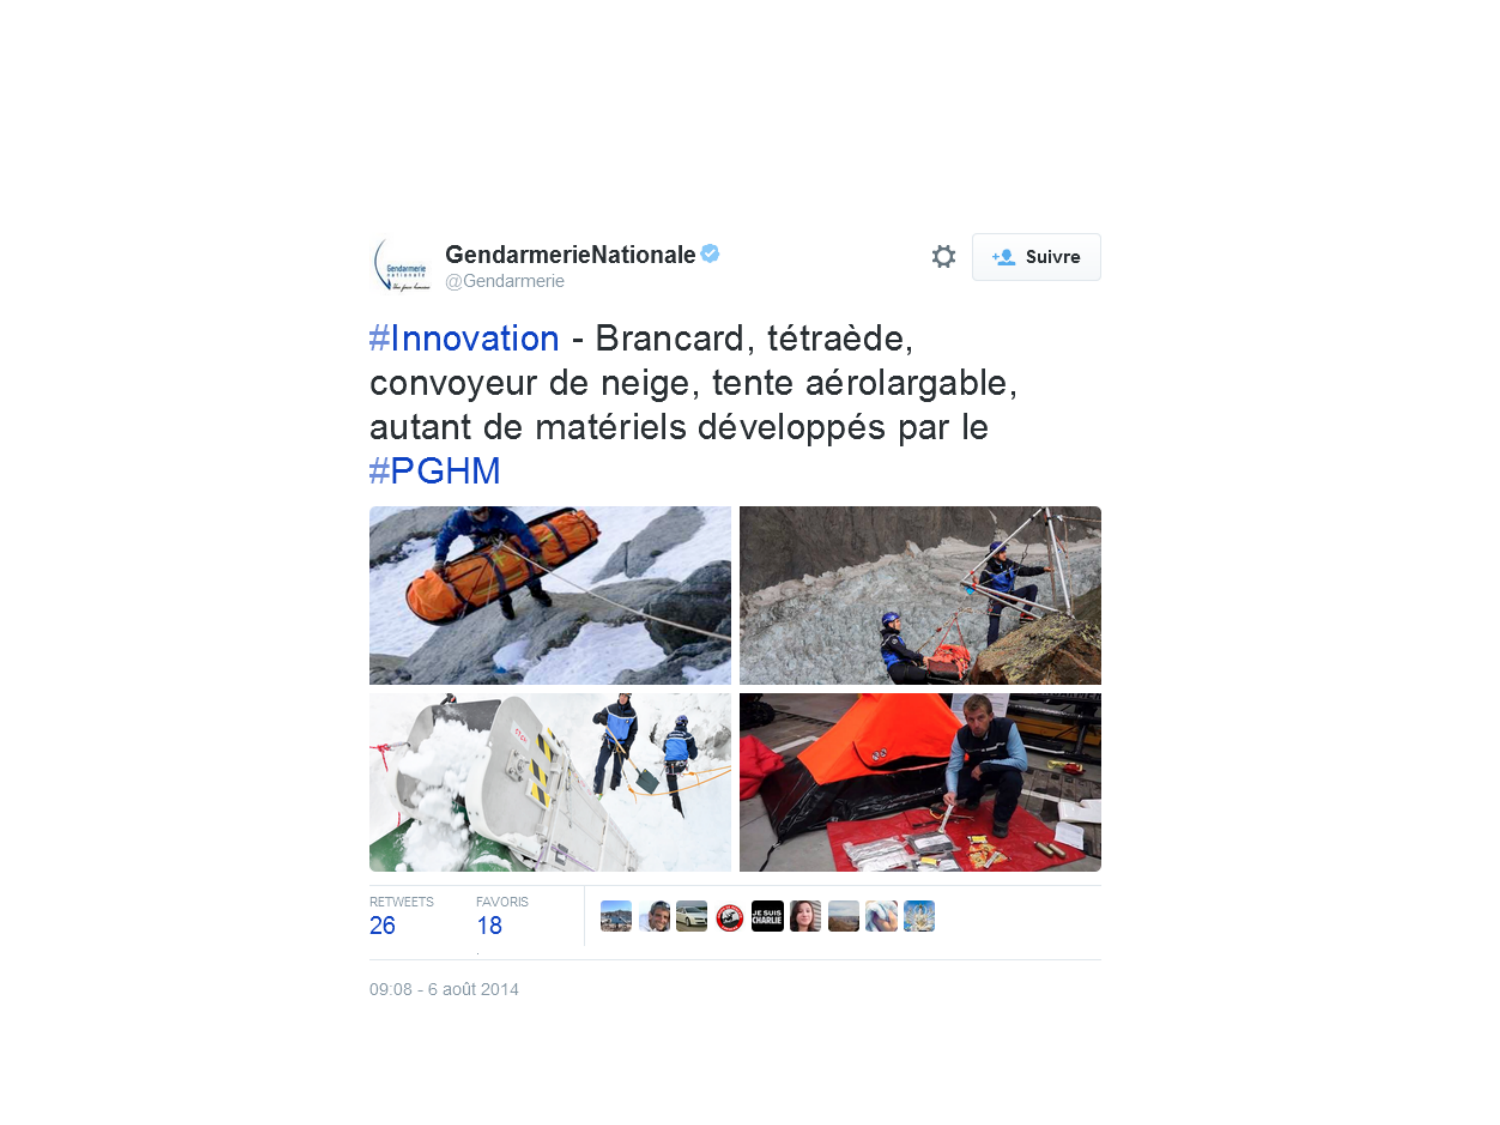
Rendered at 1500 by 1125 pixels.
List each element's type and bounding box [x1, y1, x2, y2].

picture [348, 226, 1128, 1005]
